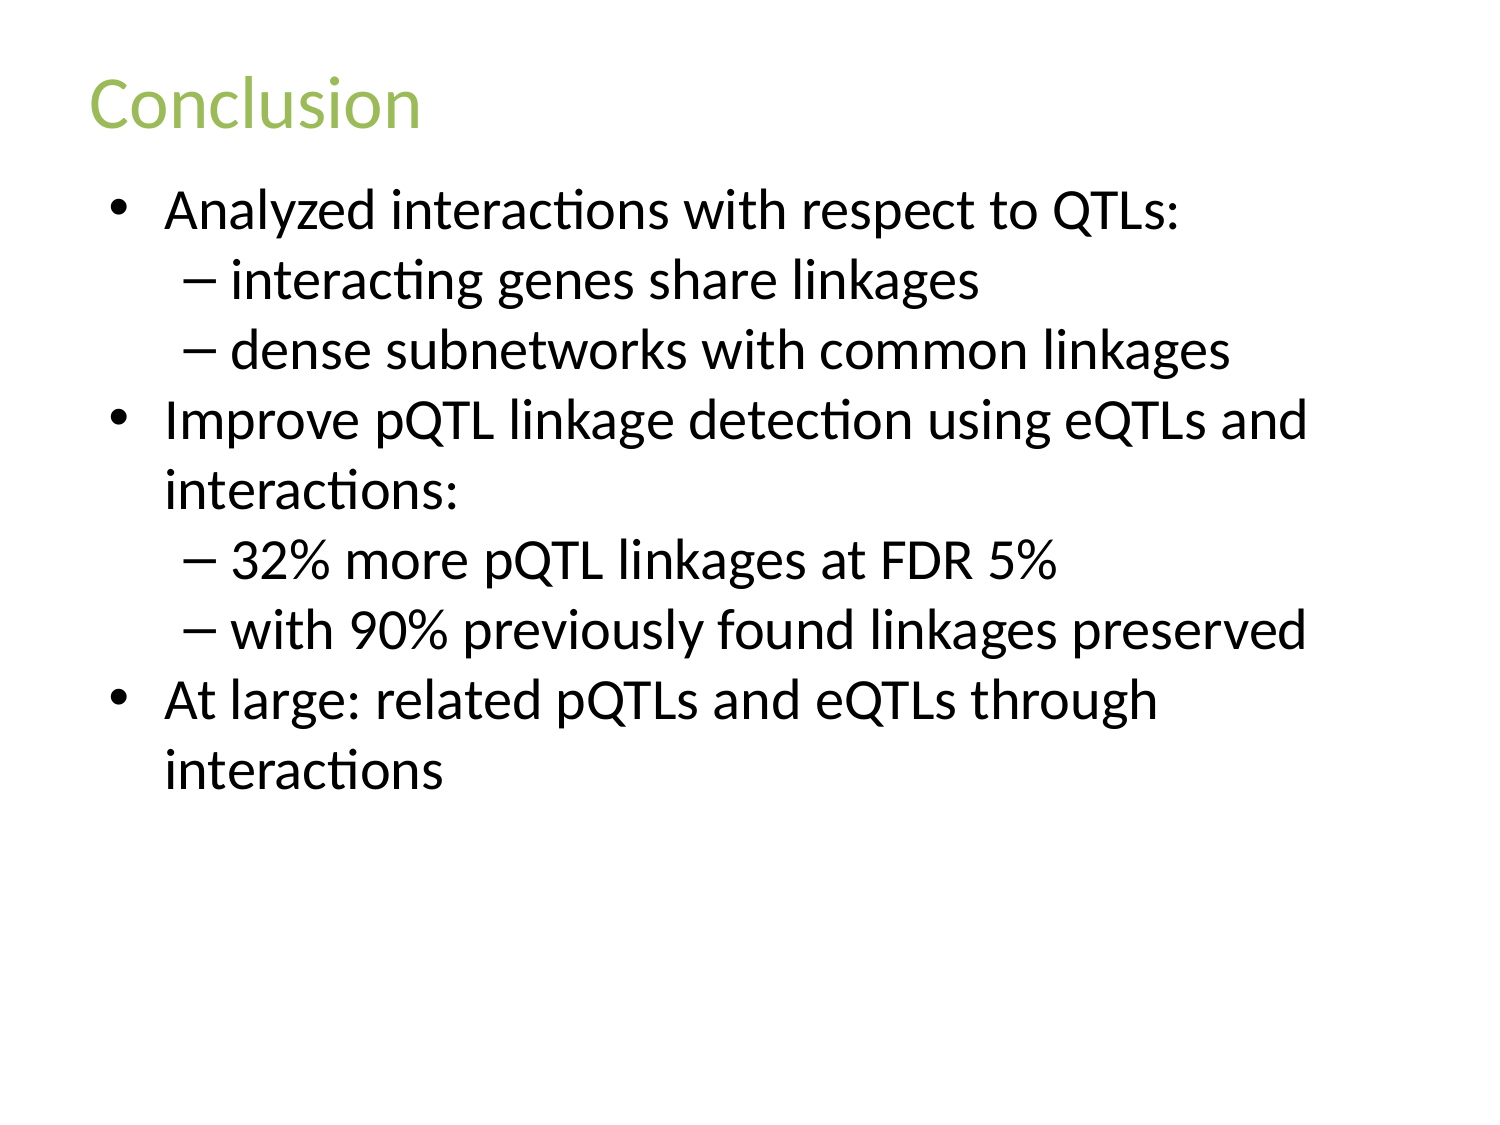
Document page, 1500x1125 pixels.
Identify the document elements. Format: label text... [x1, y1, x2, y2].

text_box Analyzed interactions with respect to QTLs: interacting genes share linkages dense subnetworks with common linkages Improve pQTL linkage detection using eQTLs and interactions: 32% more pQTL linkages at FDR 5% with 90% previously found linkages preserved At large: related pQTLs and eQTLs through interactions [93, 164, 1418, 1043]
text_box Conclusion [74, 45, 1425, 153]
